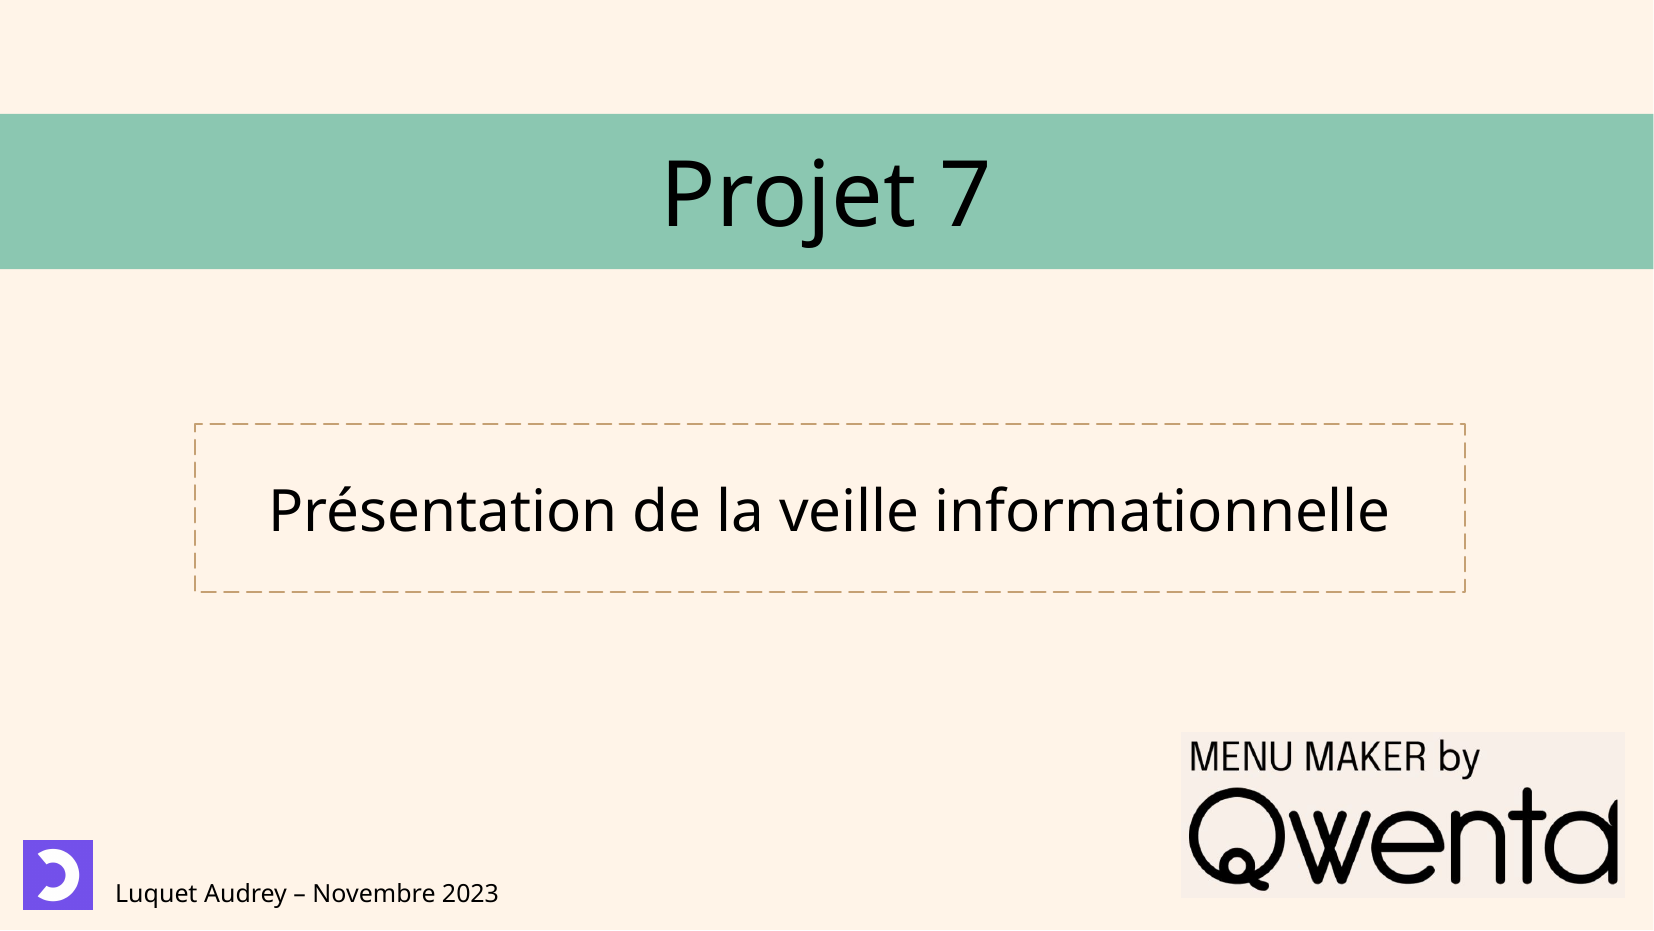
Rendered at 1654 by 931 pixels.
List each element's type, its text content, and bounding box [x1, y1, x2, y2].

picture [23, 840, 93, 910]
title Projet 7 [0, 113, 1654, 270]
picture [1181, 732, 1625, 898]
text_box Luquet Audrey – Novembre 2023 [100, 868, 544, 913]
subtitle Présentation de la veille informationnelle [194, 424, 1465, 593]
